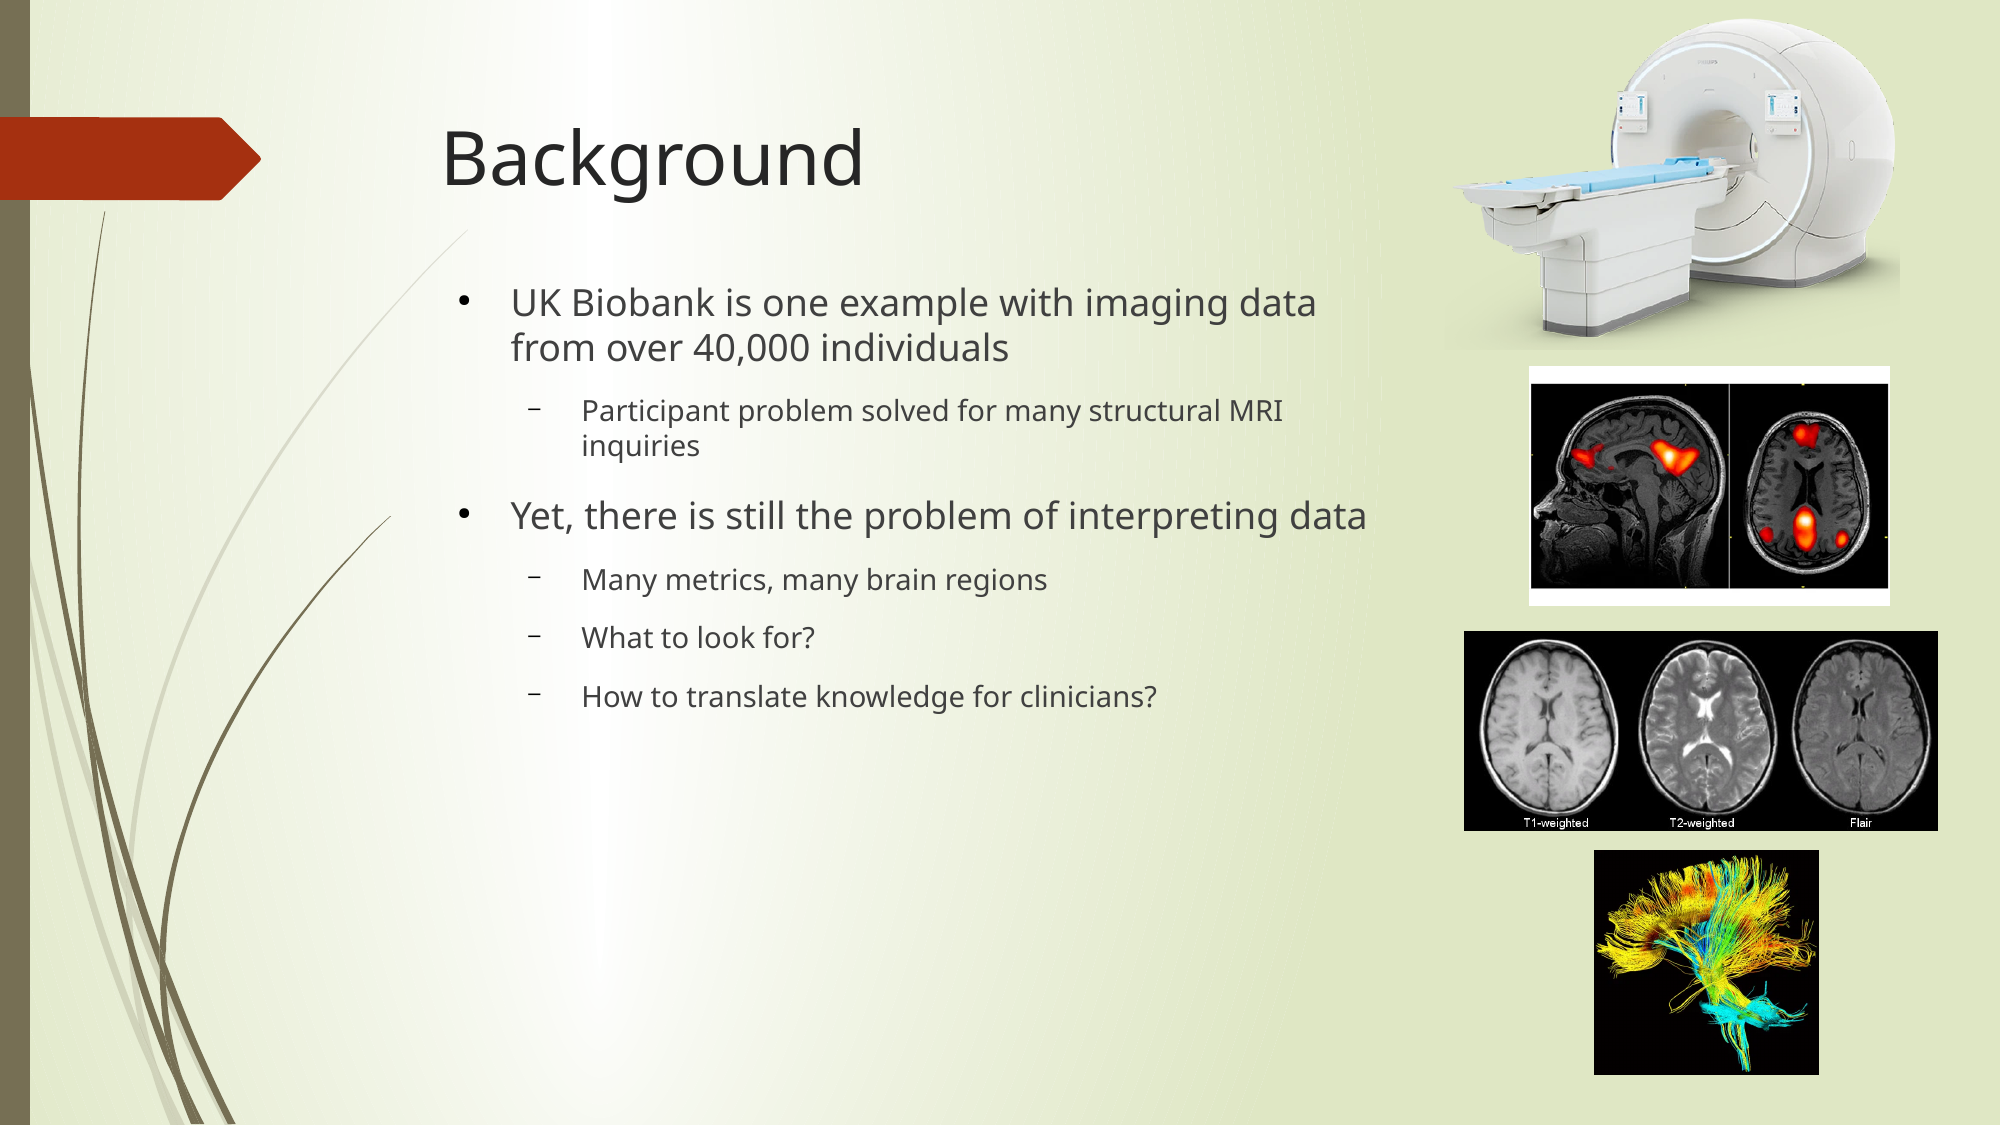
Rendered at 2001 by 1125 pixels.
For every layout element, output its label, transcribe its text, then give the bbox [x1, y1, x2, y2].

title Background [425, 102, 1371, 271]
picture [1529, 366, 1890, 606]
picture [1464, 631, 1938, 831]
list UK Biobank is one example with imaging data from over 40,000 individuals Participant problem solved for many structural MRI inquiries Yet, there is still the problem of interpreting data Many metrics, many brain regions What to look for? How to translate knowledge for clinicians? [424, 271, 1394, 997]
picture [1371, 11, 1973, 351]
picture [1594, 850, 1819, 1075]
